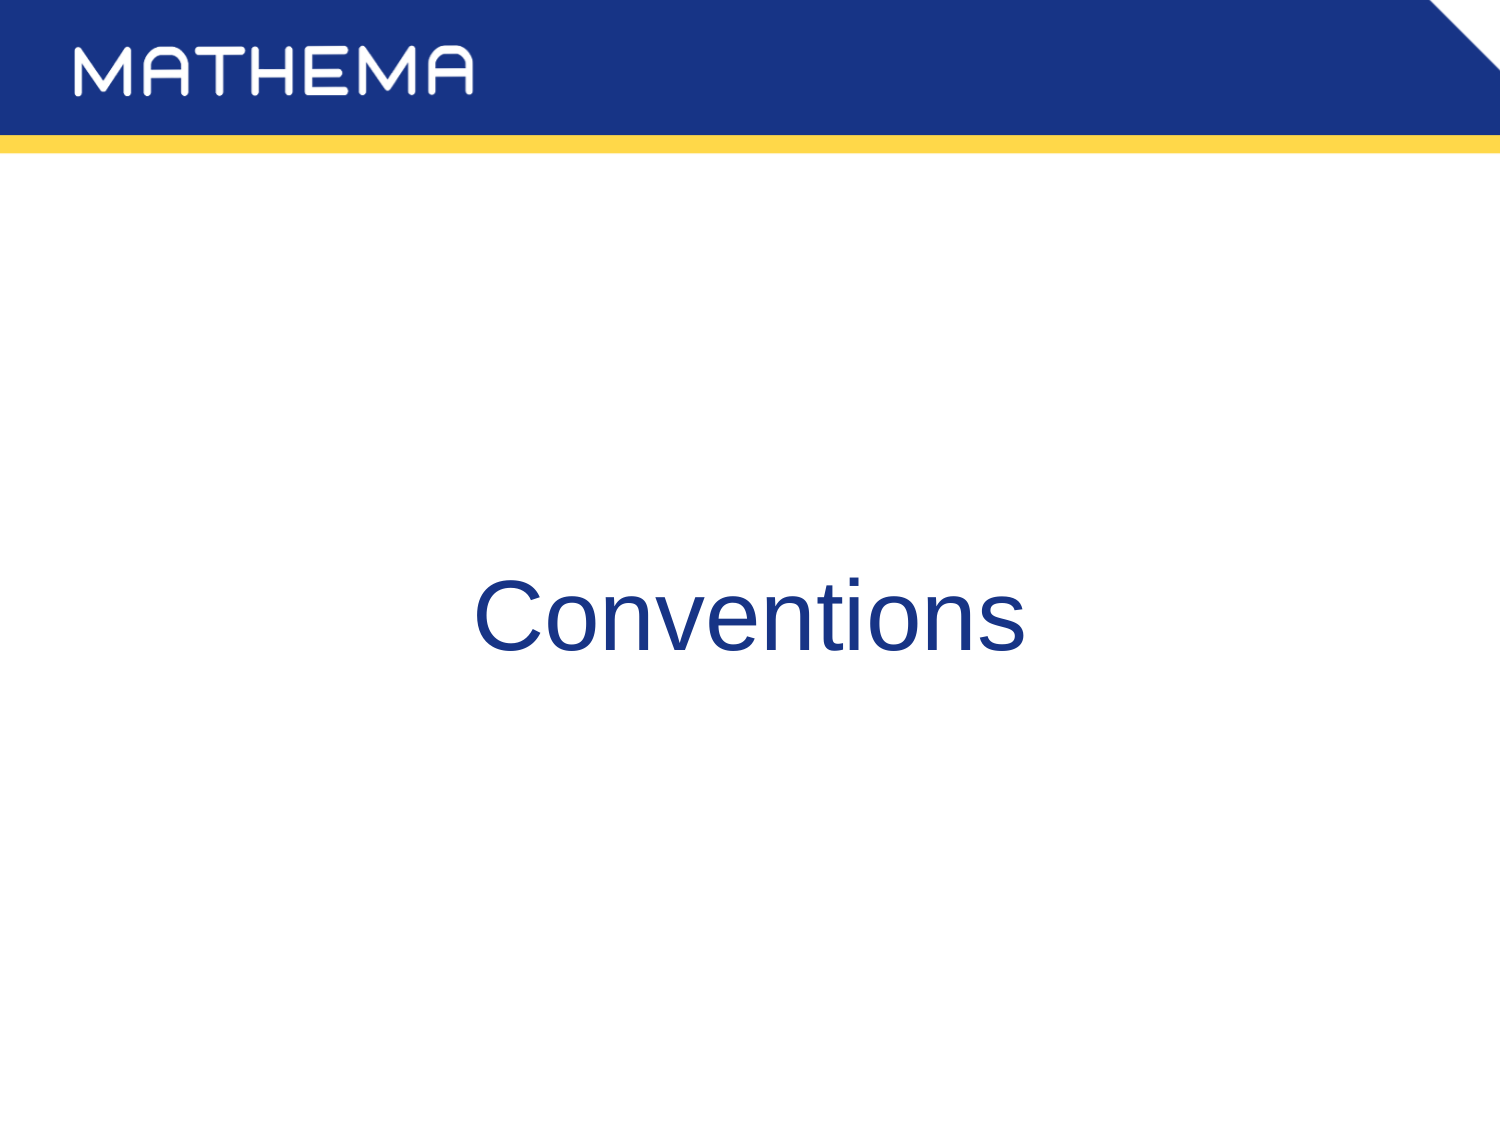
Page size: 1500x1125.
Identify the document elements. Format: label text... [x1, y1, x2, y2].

picture [0, 0, 1500, 1125]
subtitle Conventions [75, 240, 1426, 990]
